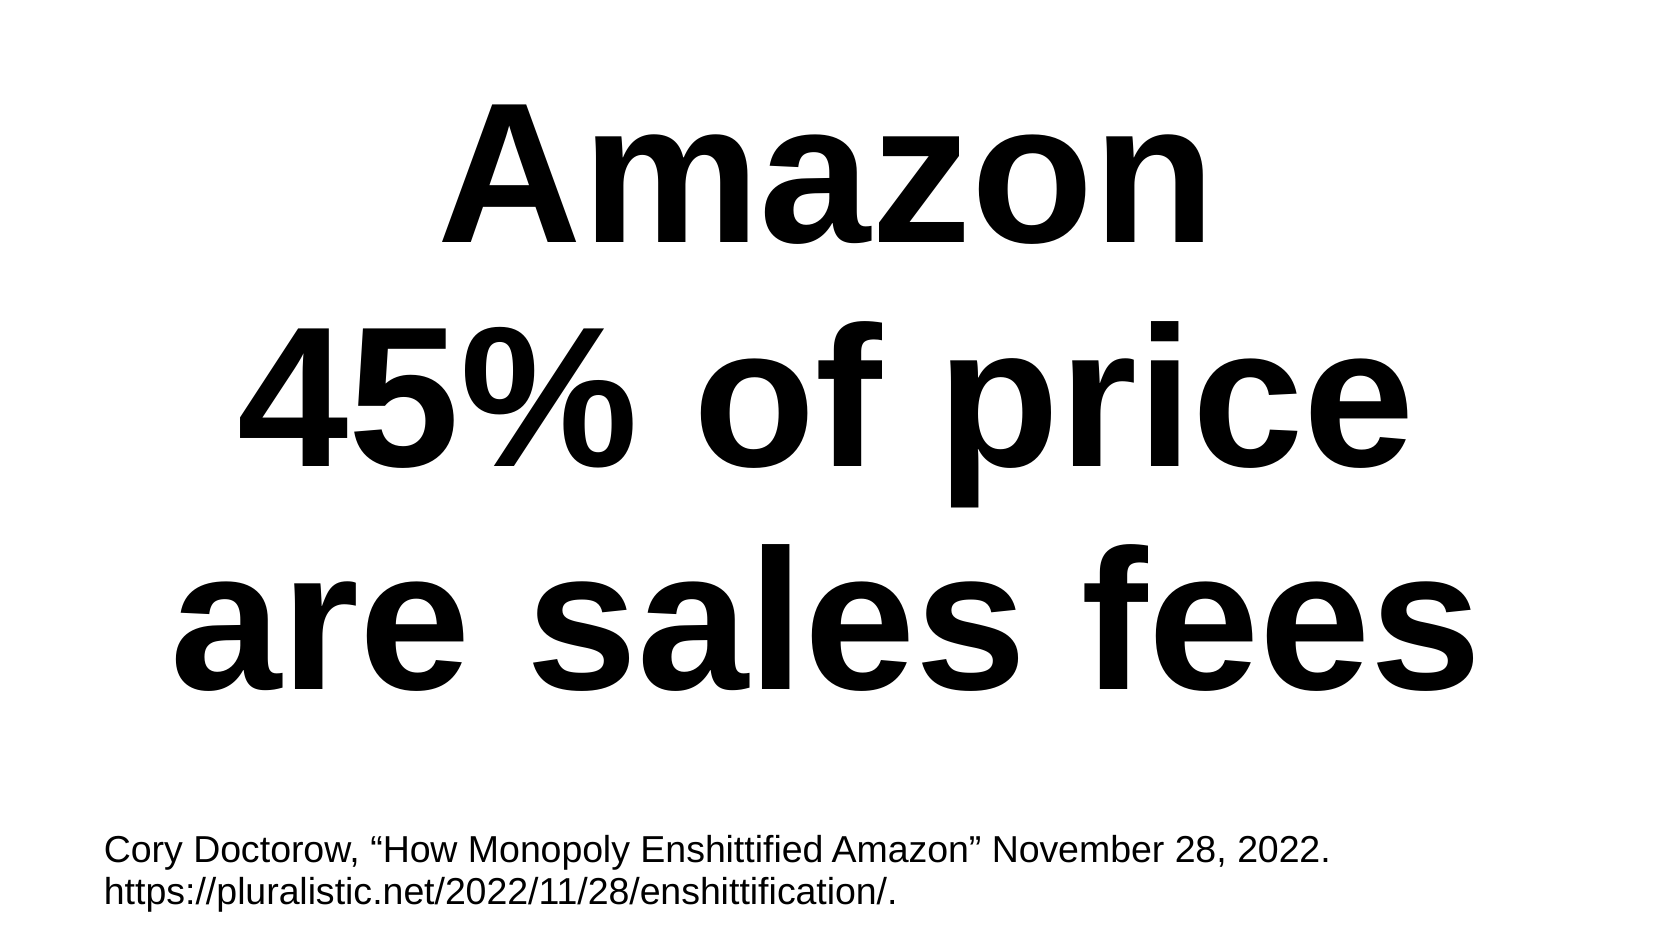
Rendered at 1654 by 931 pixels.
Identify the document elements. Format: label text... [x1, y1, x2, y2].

subtitle Amazon 45% of price are sales fees [82, 37, 1571, 757]
text_box Cory Doctorow, “How Monopoly Enshittified Amazon” November 28, 2022. https://pluralistic.net/2022/11/28/enshittification/. [89, 820, 1347, 931]
